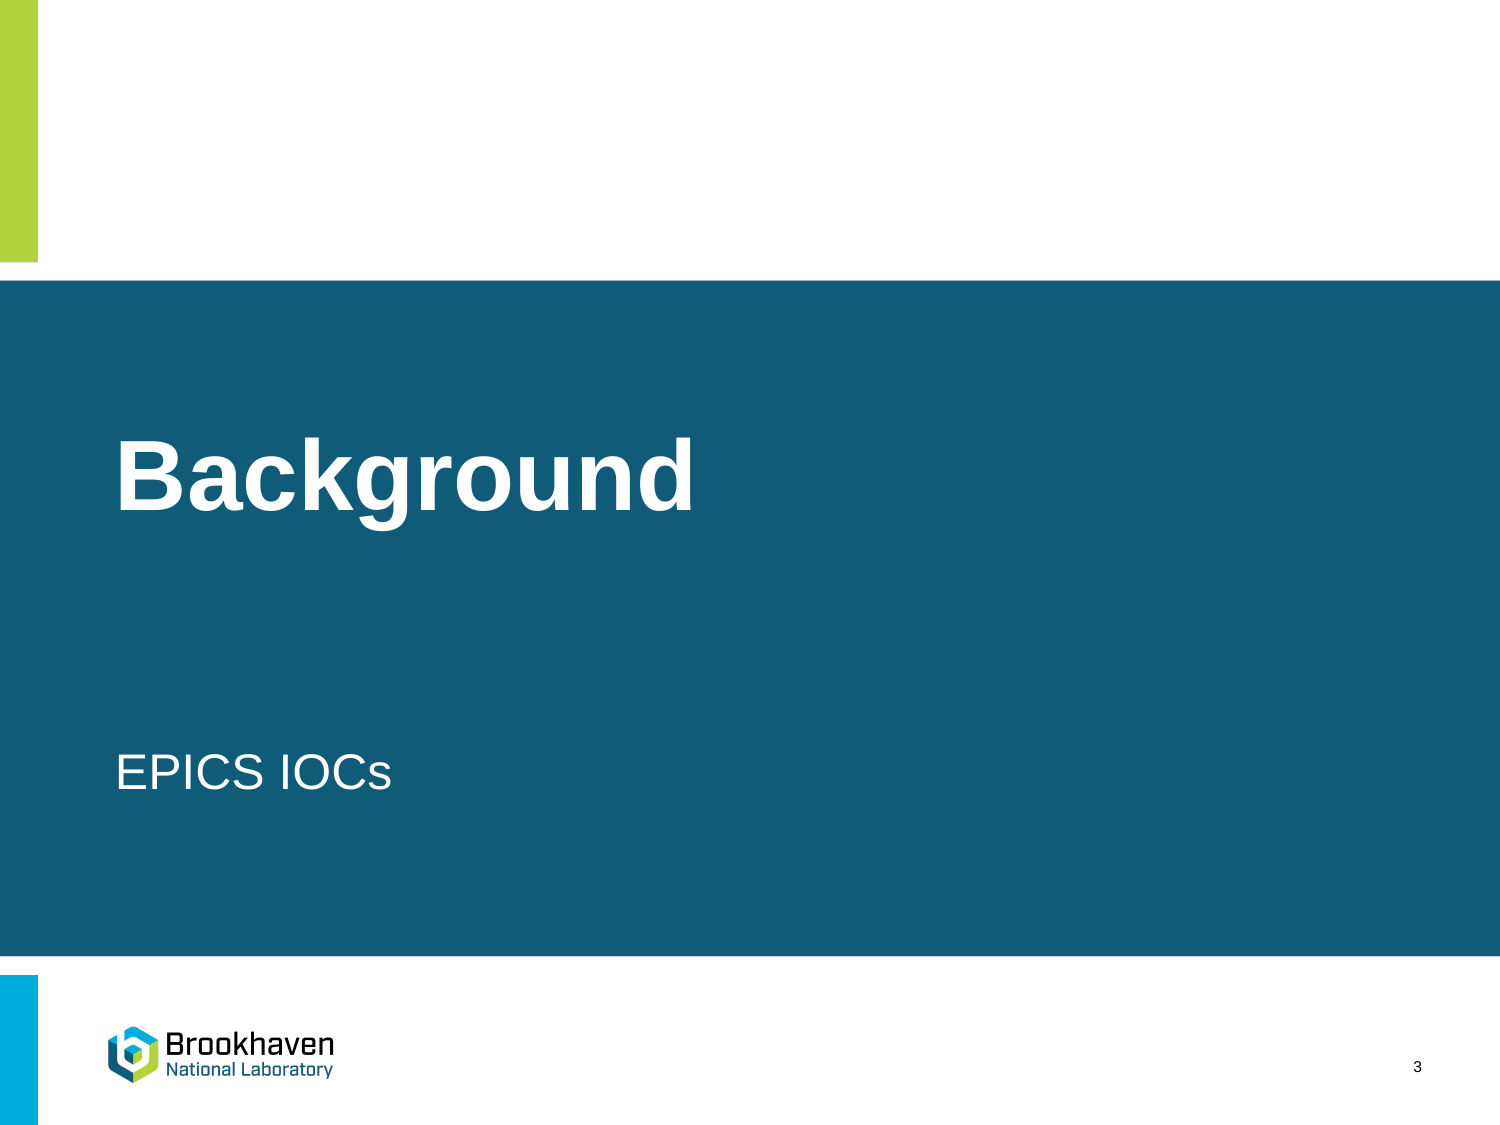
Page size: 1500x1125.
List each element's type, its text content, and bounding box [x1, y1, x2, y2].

picture [0, 0, 1500, 1125]
title Background [100, 416, 1372, 737]
list EPICS IOCs [100, 738, 1372, 946]
slide_number <number> [1376, 1036, 1430, 1097]
